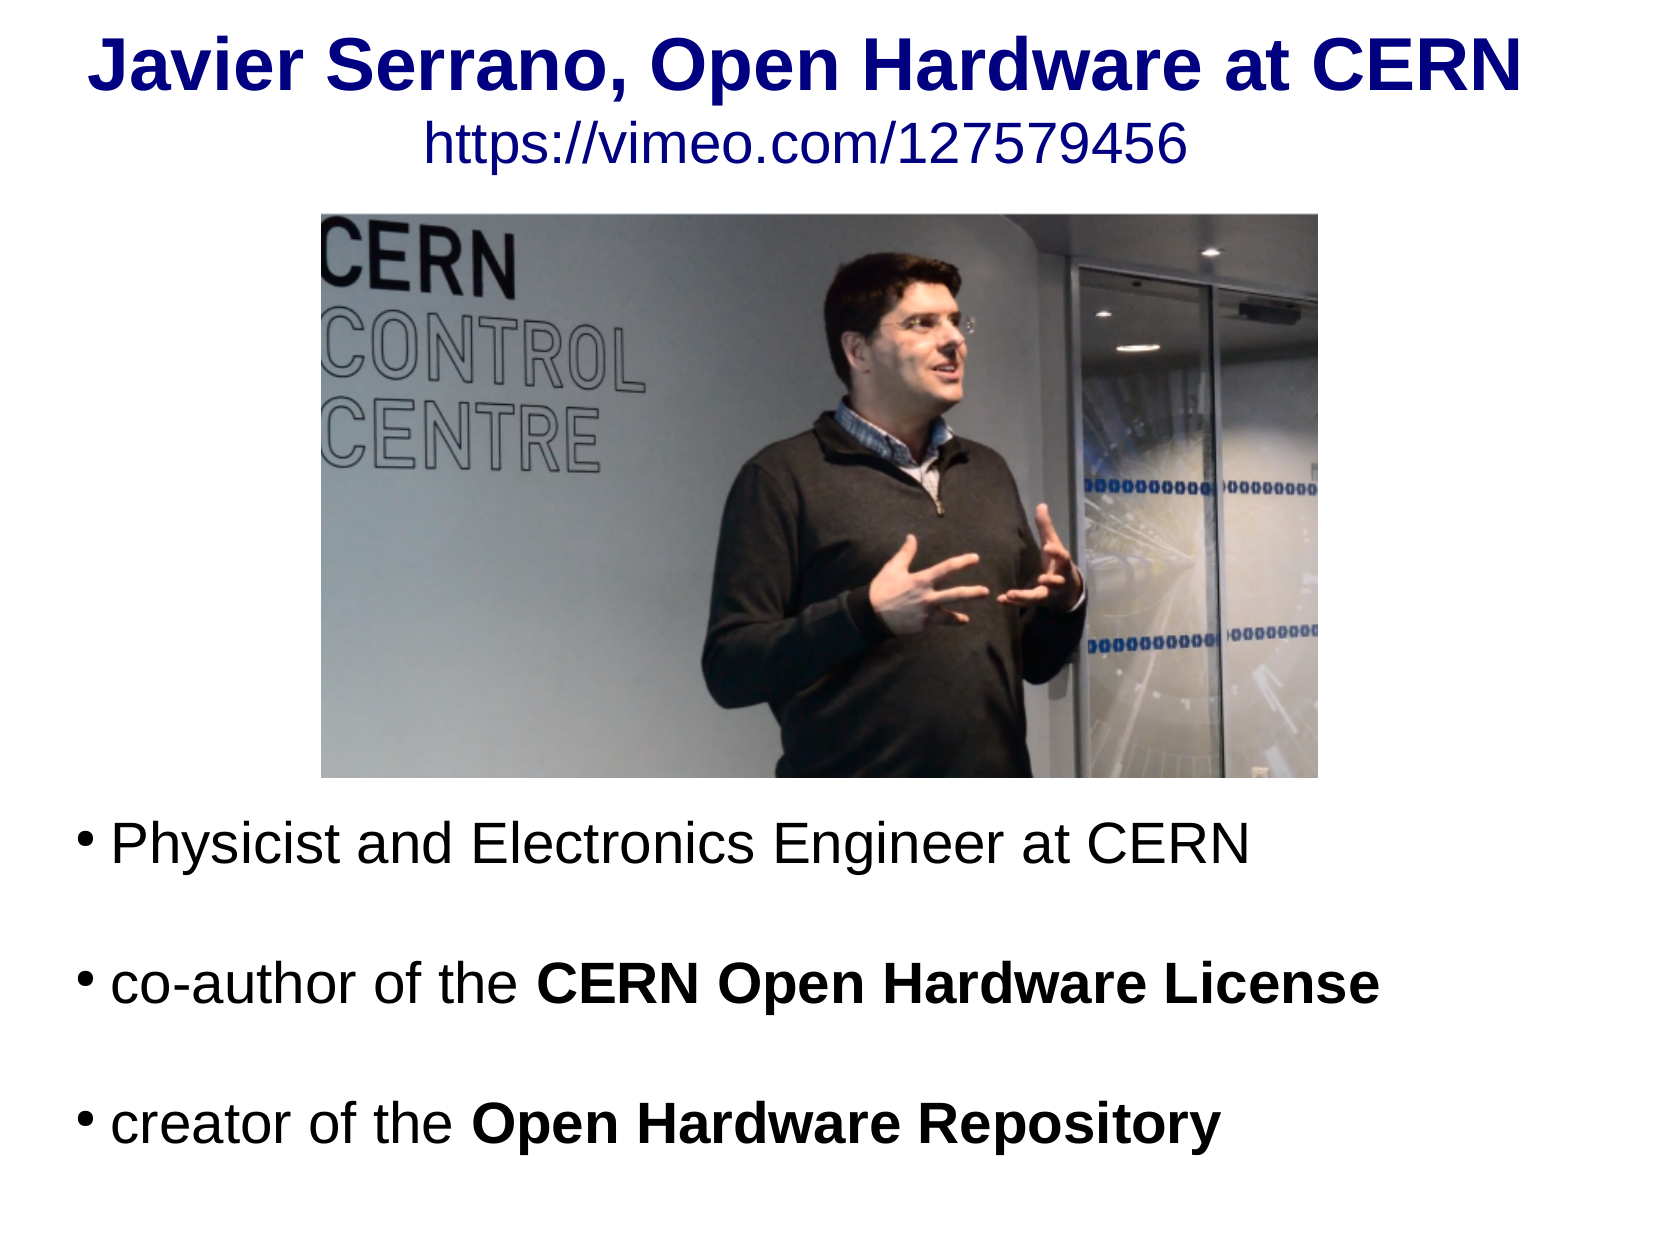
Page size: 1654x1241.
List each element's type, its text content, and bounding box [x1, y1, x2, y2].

picture [321, 213, 1318, 778]
text_box Javier Serrano, Open Hardware at CERN https://vimeo.com/127579456 Physicist and Electronics Engineer at CERN co-author of the CERN Open Hardware License creator of the Open Hardware Repository [75, 15, 1538, 961]
